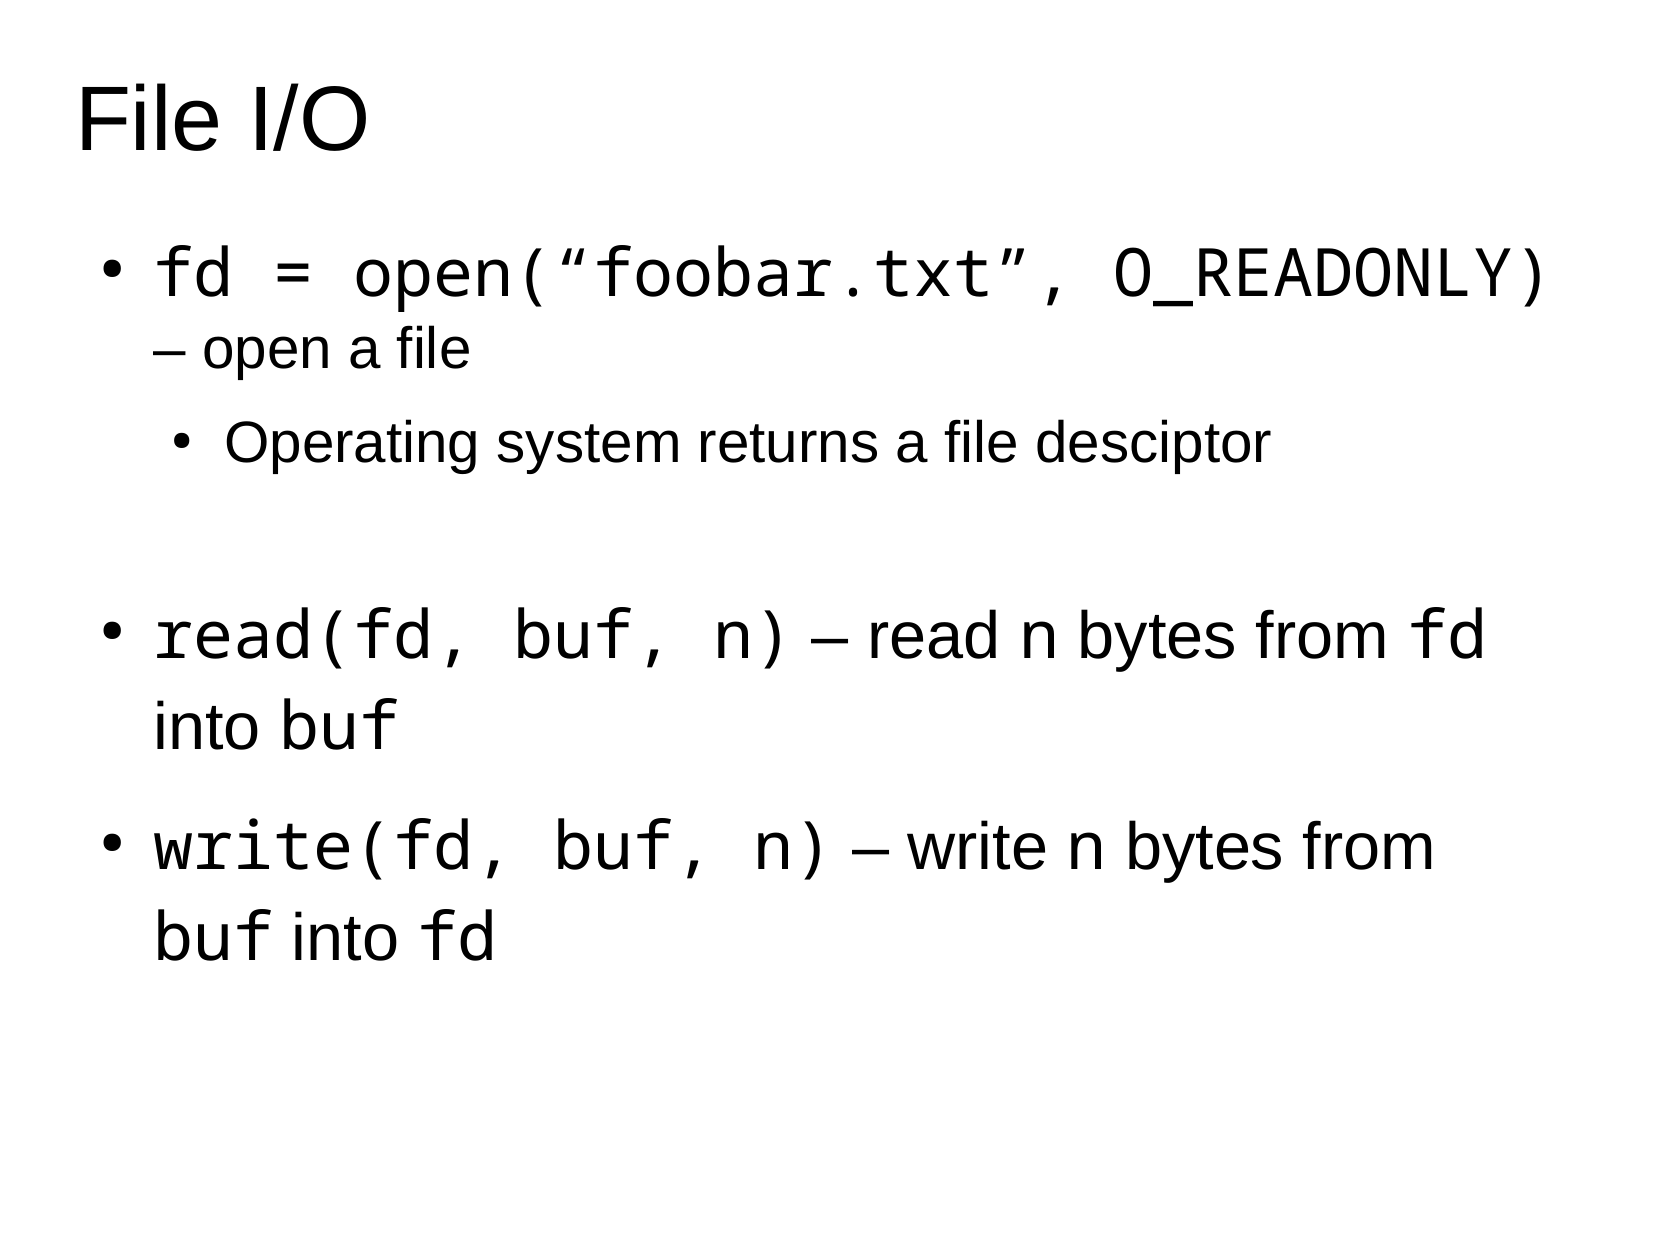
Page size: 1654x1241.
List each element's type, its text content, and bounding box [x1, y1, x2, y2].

title File I/O [75, 49, 1538, 188]
list fd = open(“foobar.txt”, O_READONLY) – open a file Operating system returns a file desciptor read(fd, buf, n) – read n bytes from fd into buf write(fd, buf, n) – write n bytes from buf into fd [82, 225, 1571, 1163]
